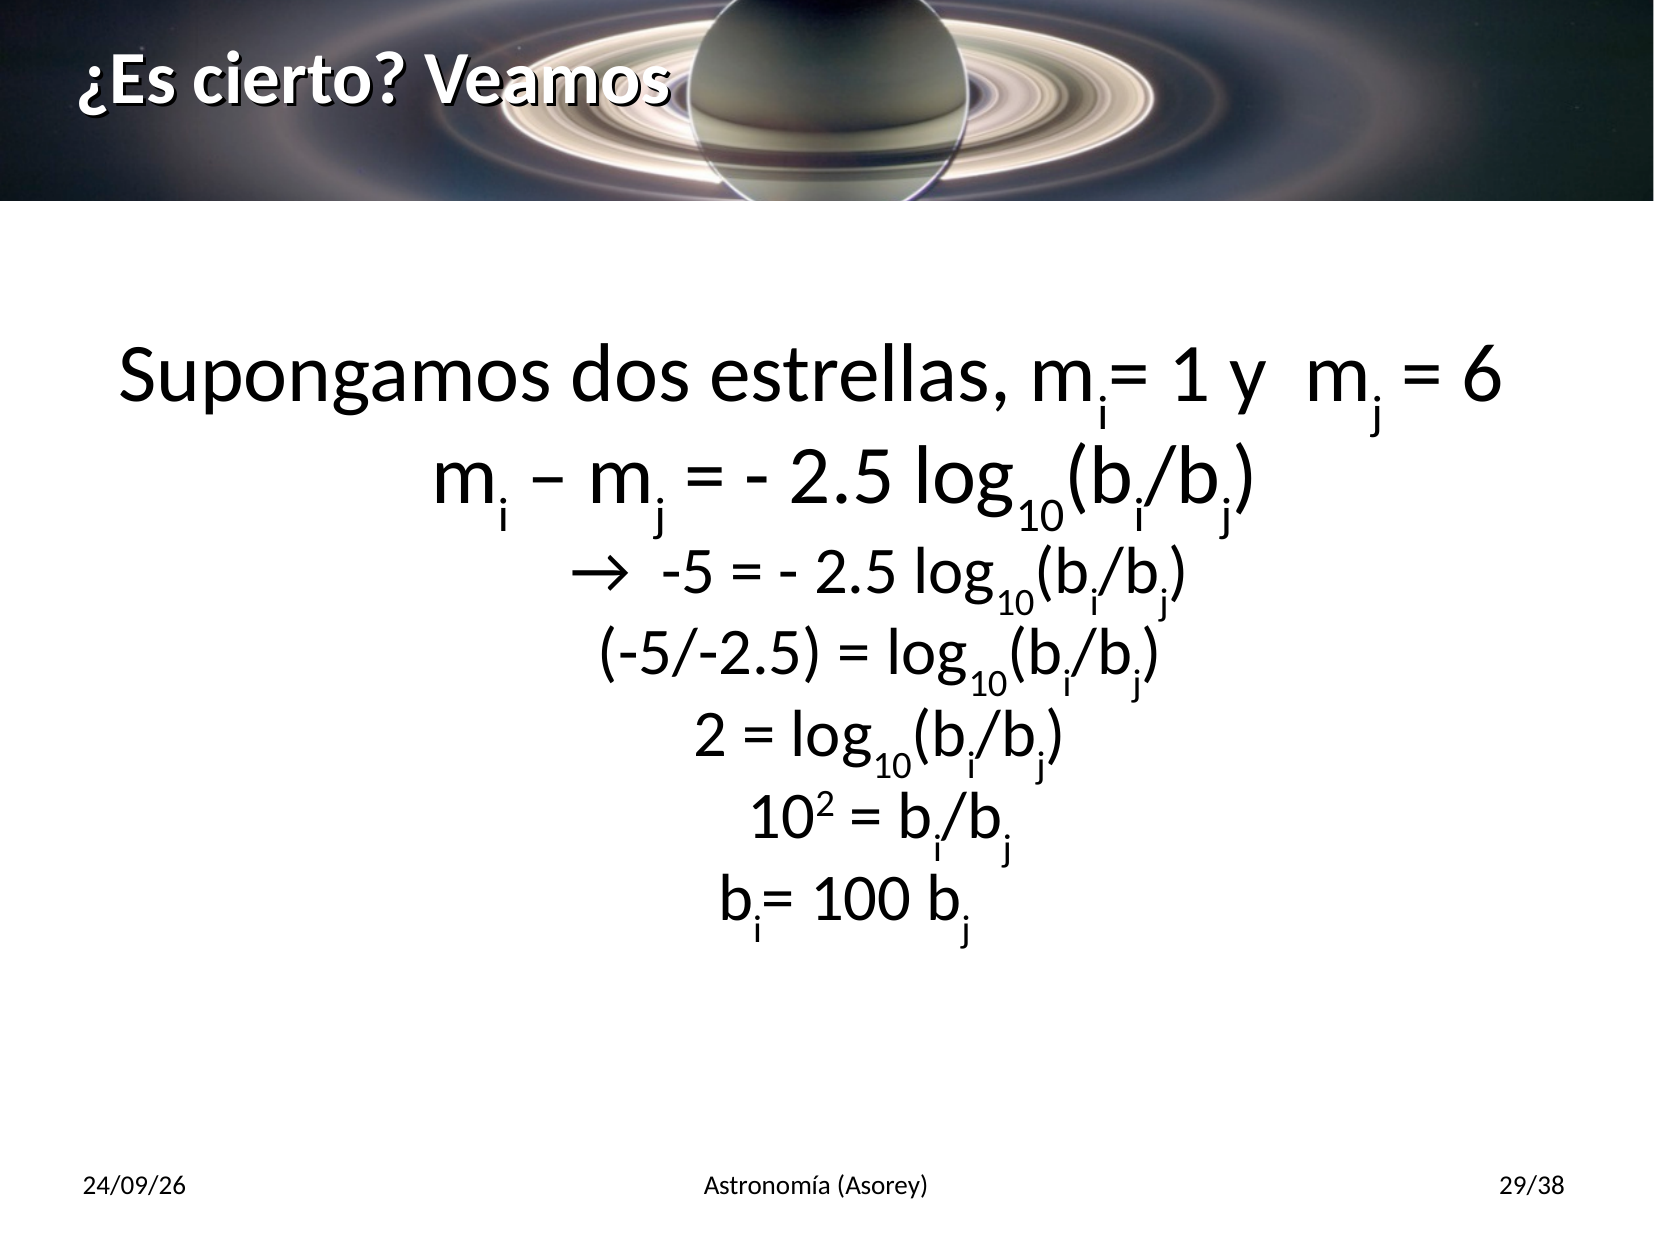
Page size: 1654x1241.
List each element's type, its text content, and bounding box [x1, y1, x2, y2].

subtitle Supongamos dos estrellas, mi= 1 y mj = 6 mi – mj = - 2.5 log10(bi/bj) → -5 = - 2.5 log10(bi/bj) (-5/-2.5) = log10(bi/bj) 2 = log10(bi/bj) 102 = bi/bj bi= 100 bj La estrella i es 100 veces más brillante que la estrella j [118, 268, 1571, 1190]
picture [0, 0, 1654, 201]
title ¿Es cierto? Veamos [75, 19, 1564, 151]
